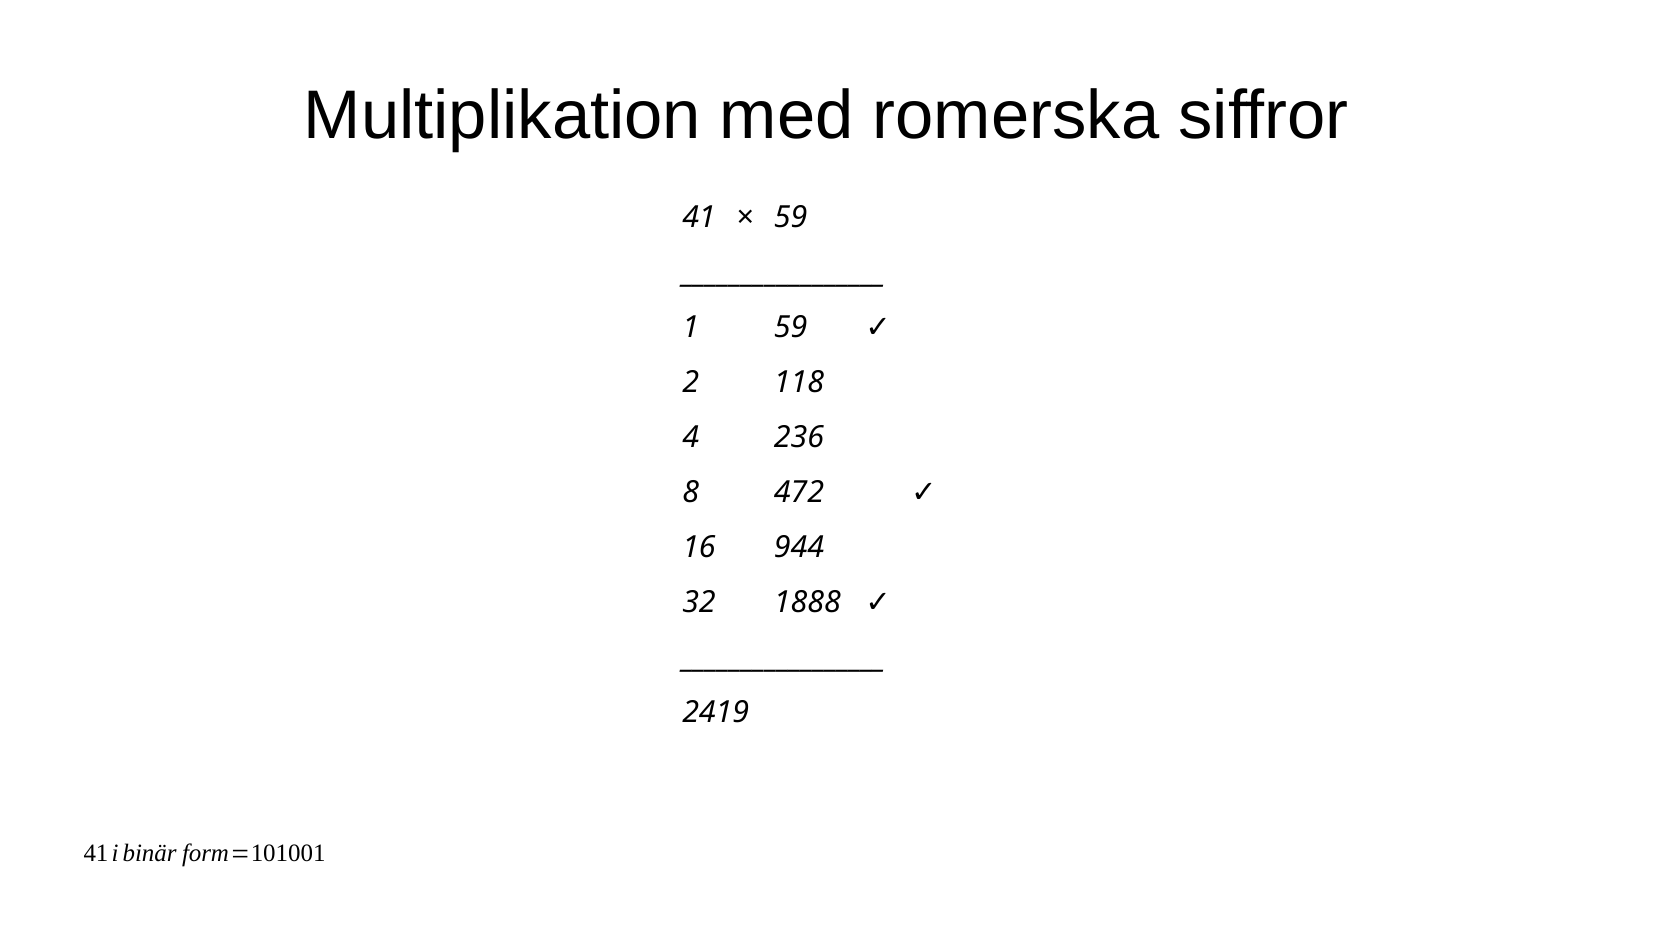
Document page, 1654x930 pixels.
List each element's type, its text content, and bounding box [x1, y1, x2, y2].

chart [77, 840, 332, 868]
title Multiplikation med romerska siffror [82, 36, 1571, 193]
list 41 × 59 _________________ 1 59 ✓ 2 118 4 236 8 472 ✓ 16 944 32 1888 ✓ _________________ 2419 [639, 195, 1014, 735]
